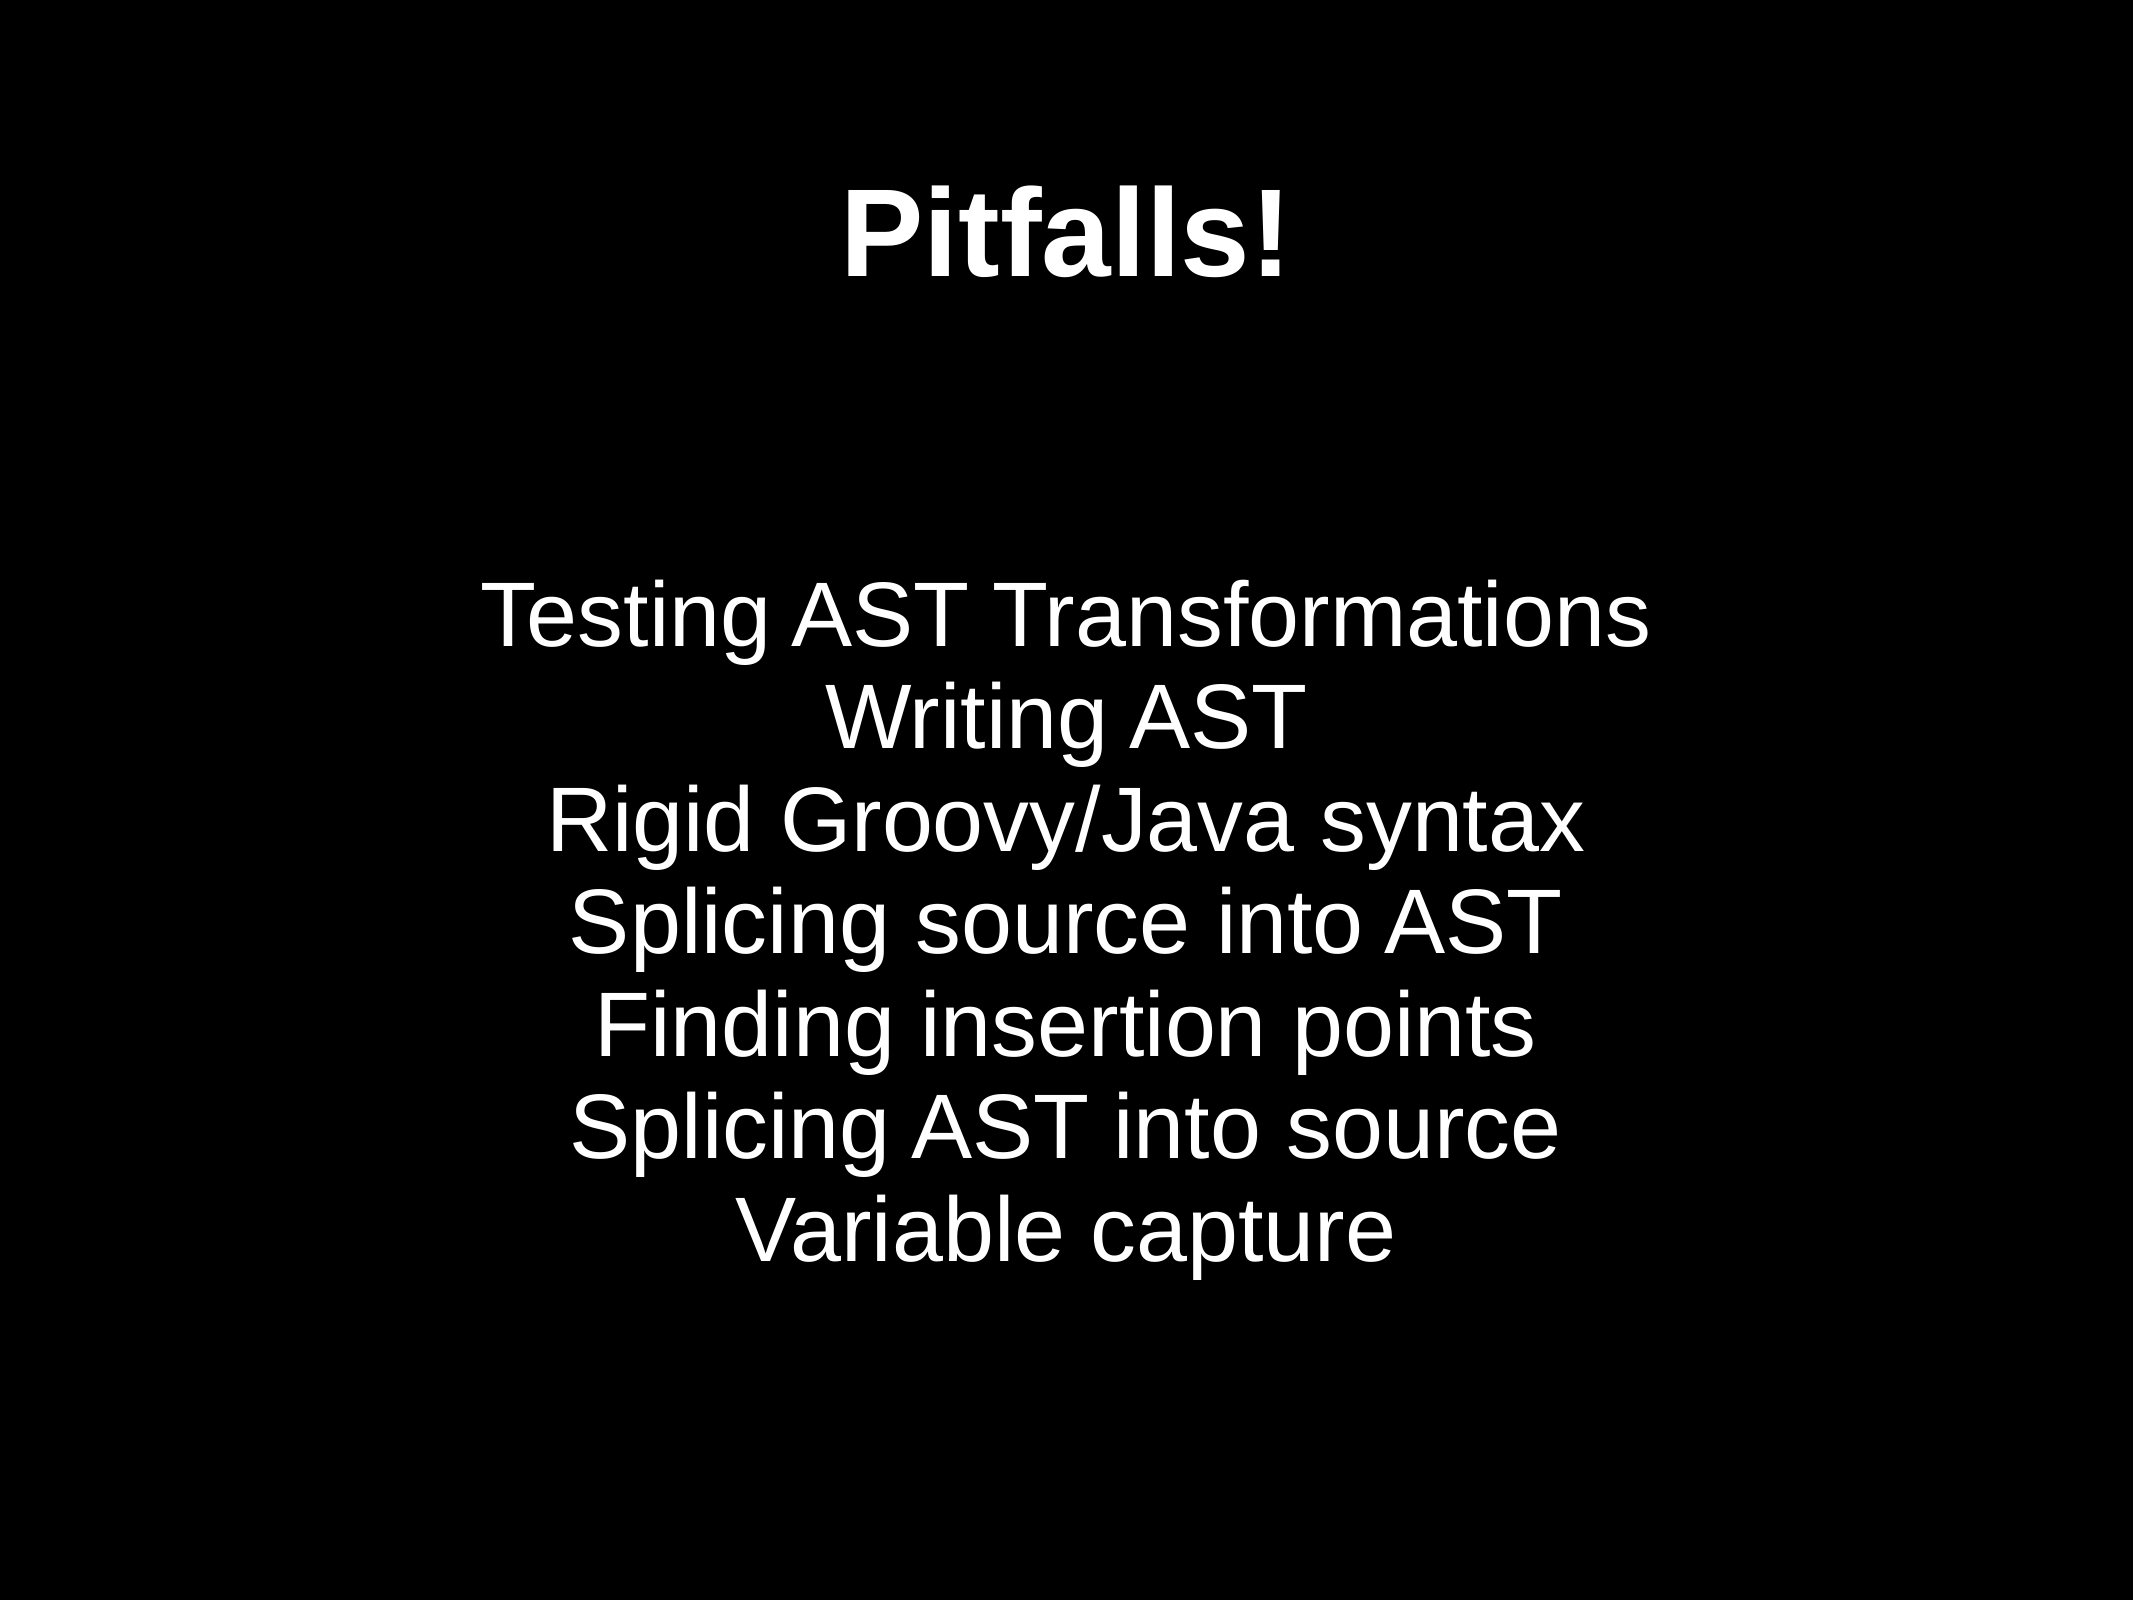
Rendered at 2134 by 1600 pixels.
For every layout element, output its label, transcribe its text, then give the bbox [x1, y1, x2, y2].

subtitle Testing AST Transformations Writing AST Rigid Groovy/Java syntax Splicing source into AST Finding insertion points Splicing AST into source Variable capture [106, 381, 2027, 1463]
title Pitfalls! [106, 99, 2027, 367]
